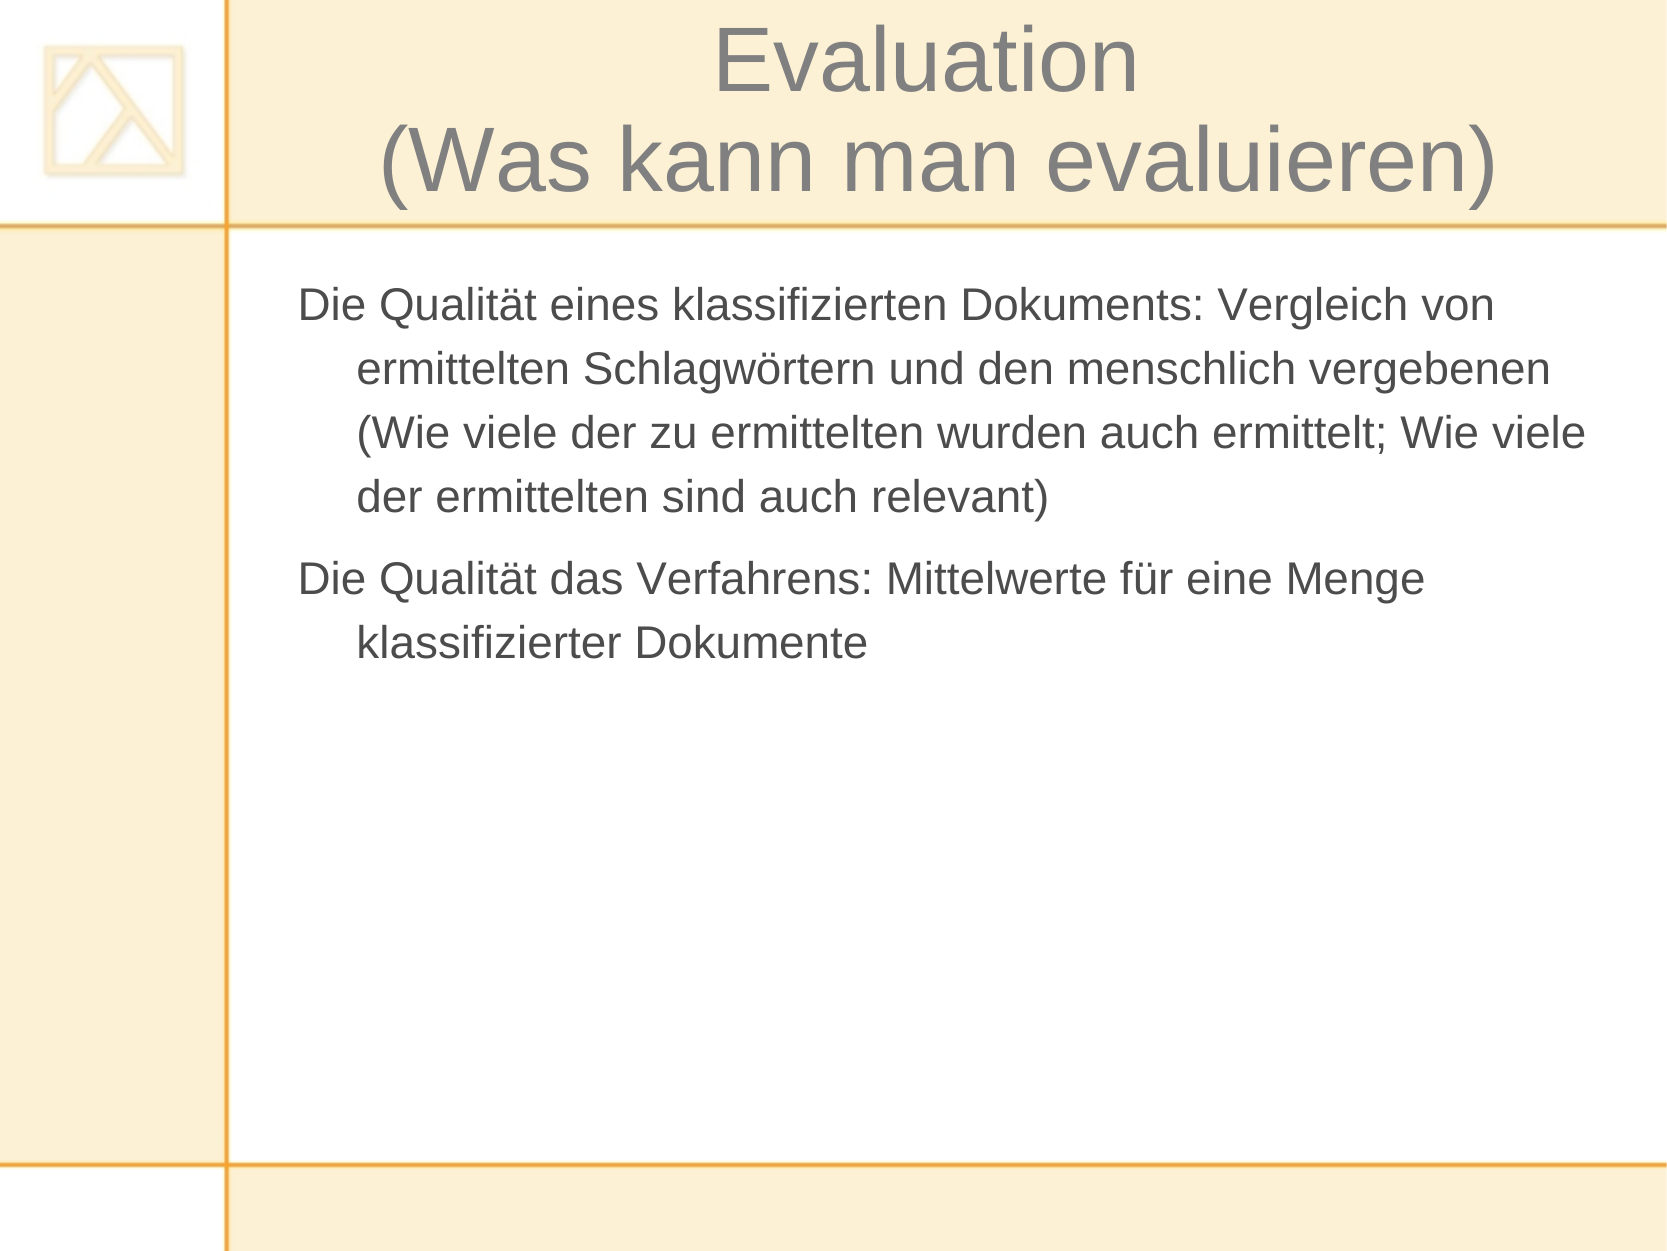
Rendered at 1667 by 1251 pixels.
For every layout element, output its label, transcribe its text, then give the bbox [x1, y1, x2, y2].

list Die Qualität eines klassifizierten Dokuments: Vergleich von ermittelten Schlagwörtern und den menschlich vergebenen (Wie viele der zu ermittelten wurden auch ermittelt; Wie viele der ermittelten sind auch relevant) Die Qualität das Verfahrens: Mittelwerte für eine Menge klassifizierter Dokumente [268, 265, 1611, 1176]
title Evaluation (Was kann man evaluieren) [268, 0, 1611, 232]
picture [0, 0, 1667, 1251]
